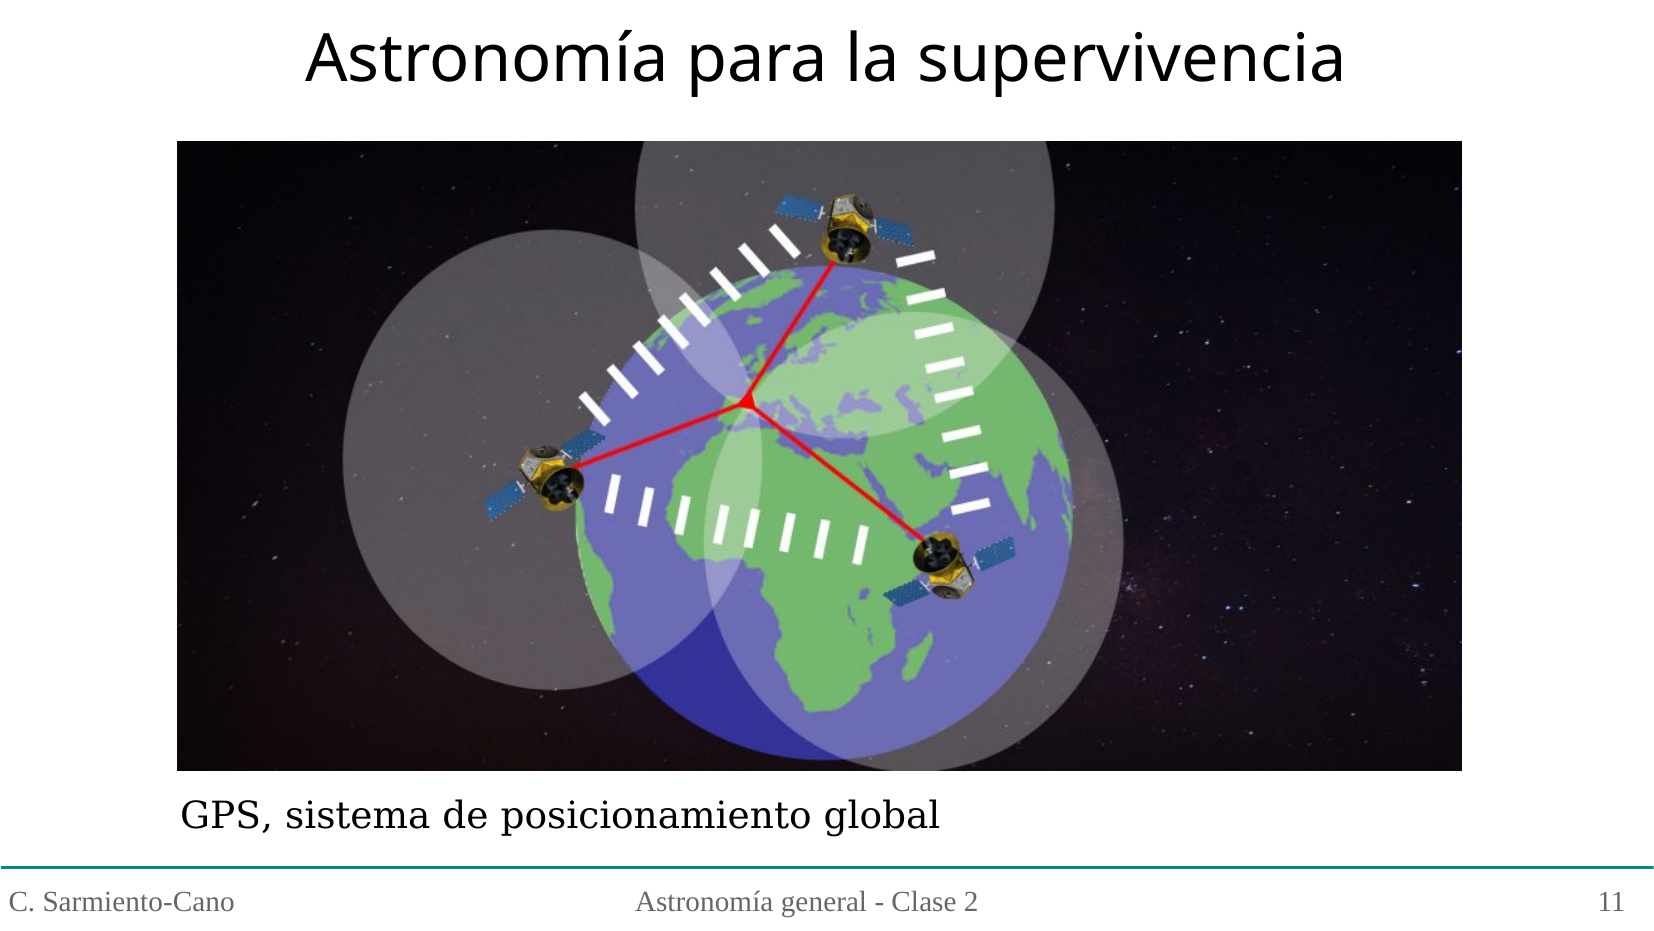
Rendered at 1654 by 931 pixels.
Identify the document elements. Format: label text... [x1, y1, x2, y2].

text_box GPS, sistema de posicionamiento global [165, 791, 1418, 844]
title Astronomía para la supervivencia [82, 0, 1571, 134]
picture [177, 141, 1462, 771]
